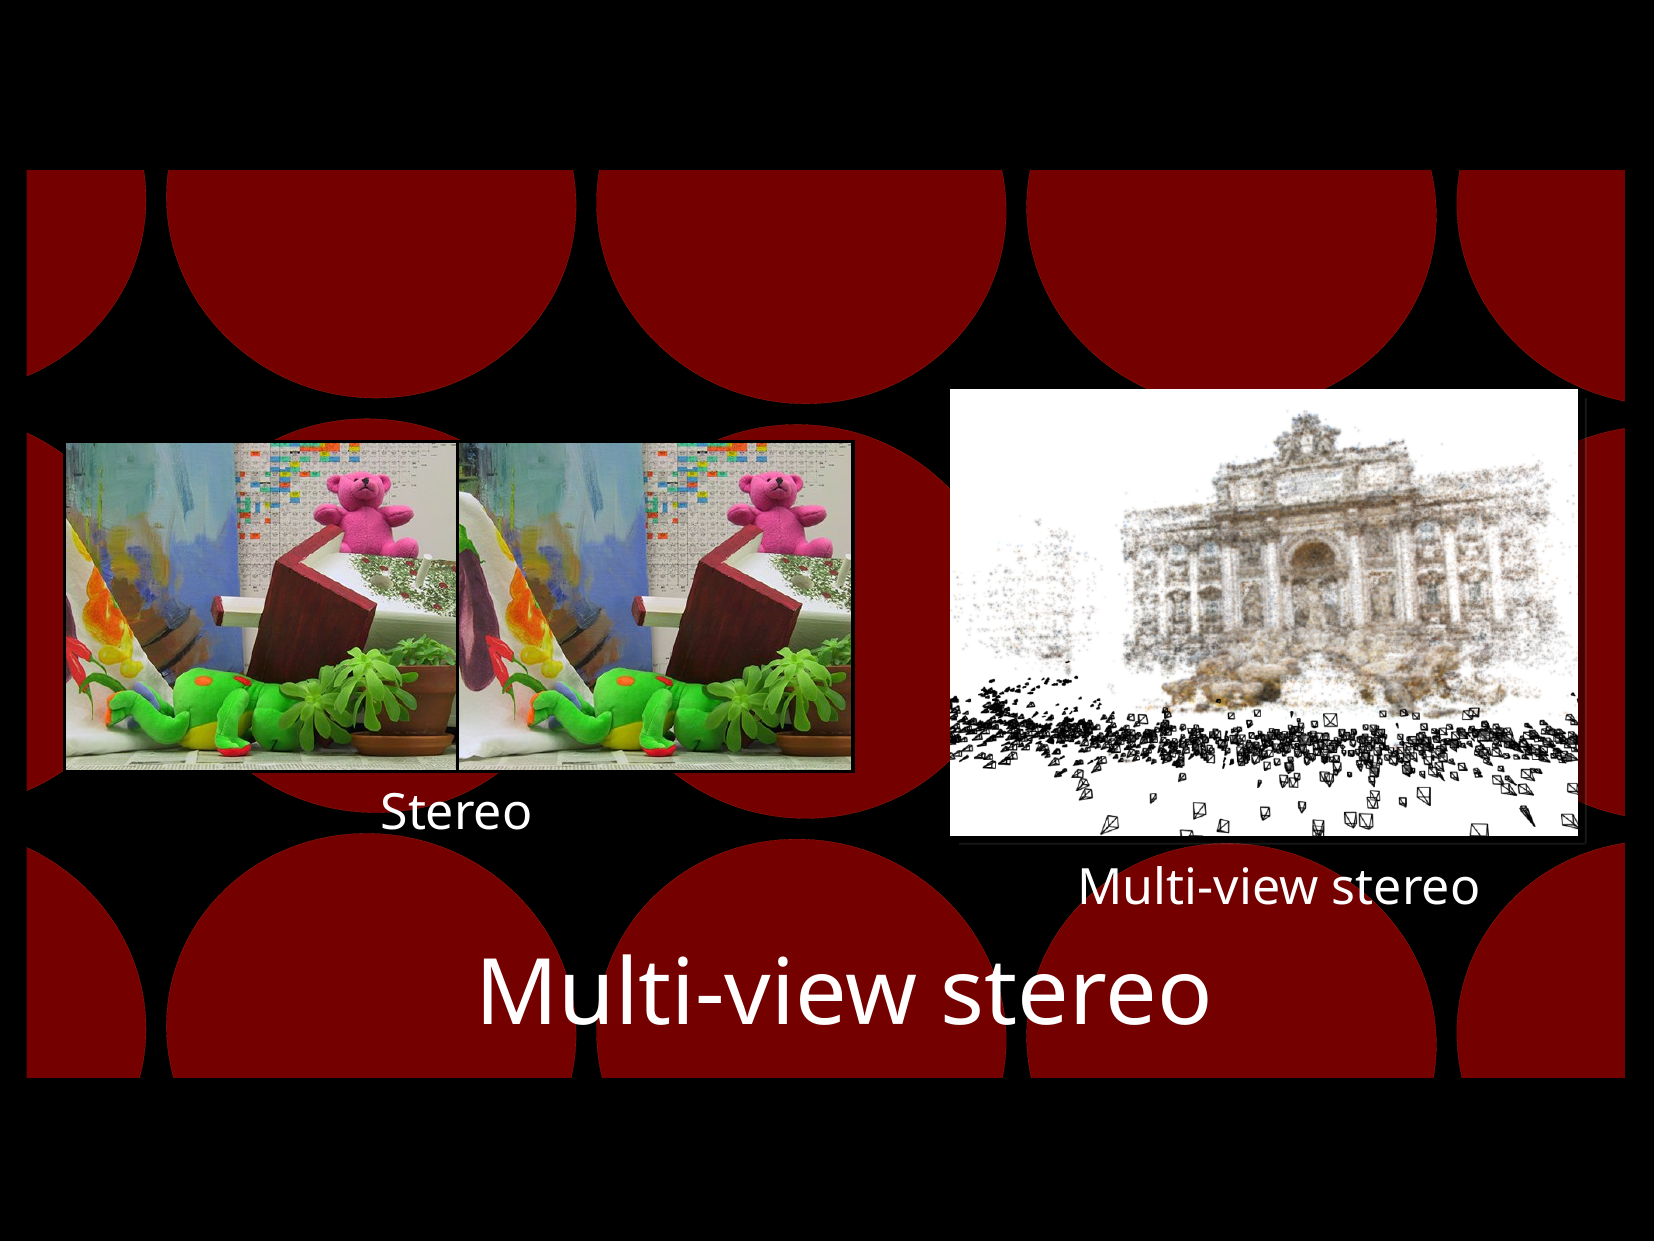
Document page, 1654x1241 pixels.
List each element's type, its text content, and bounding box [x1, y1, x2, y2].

title Multi-view stereo [82, 884, 1571, 1091]
picture [0, 0, 1654, 1241]
text_box Stereo [365, 771, 548, 848]
text_box Multi-view stereo [1062, 846, 1496, 922]
